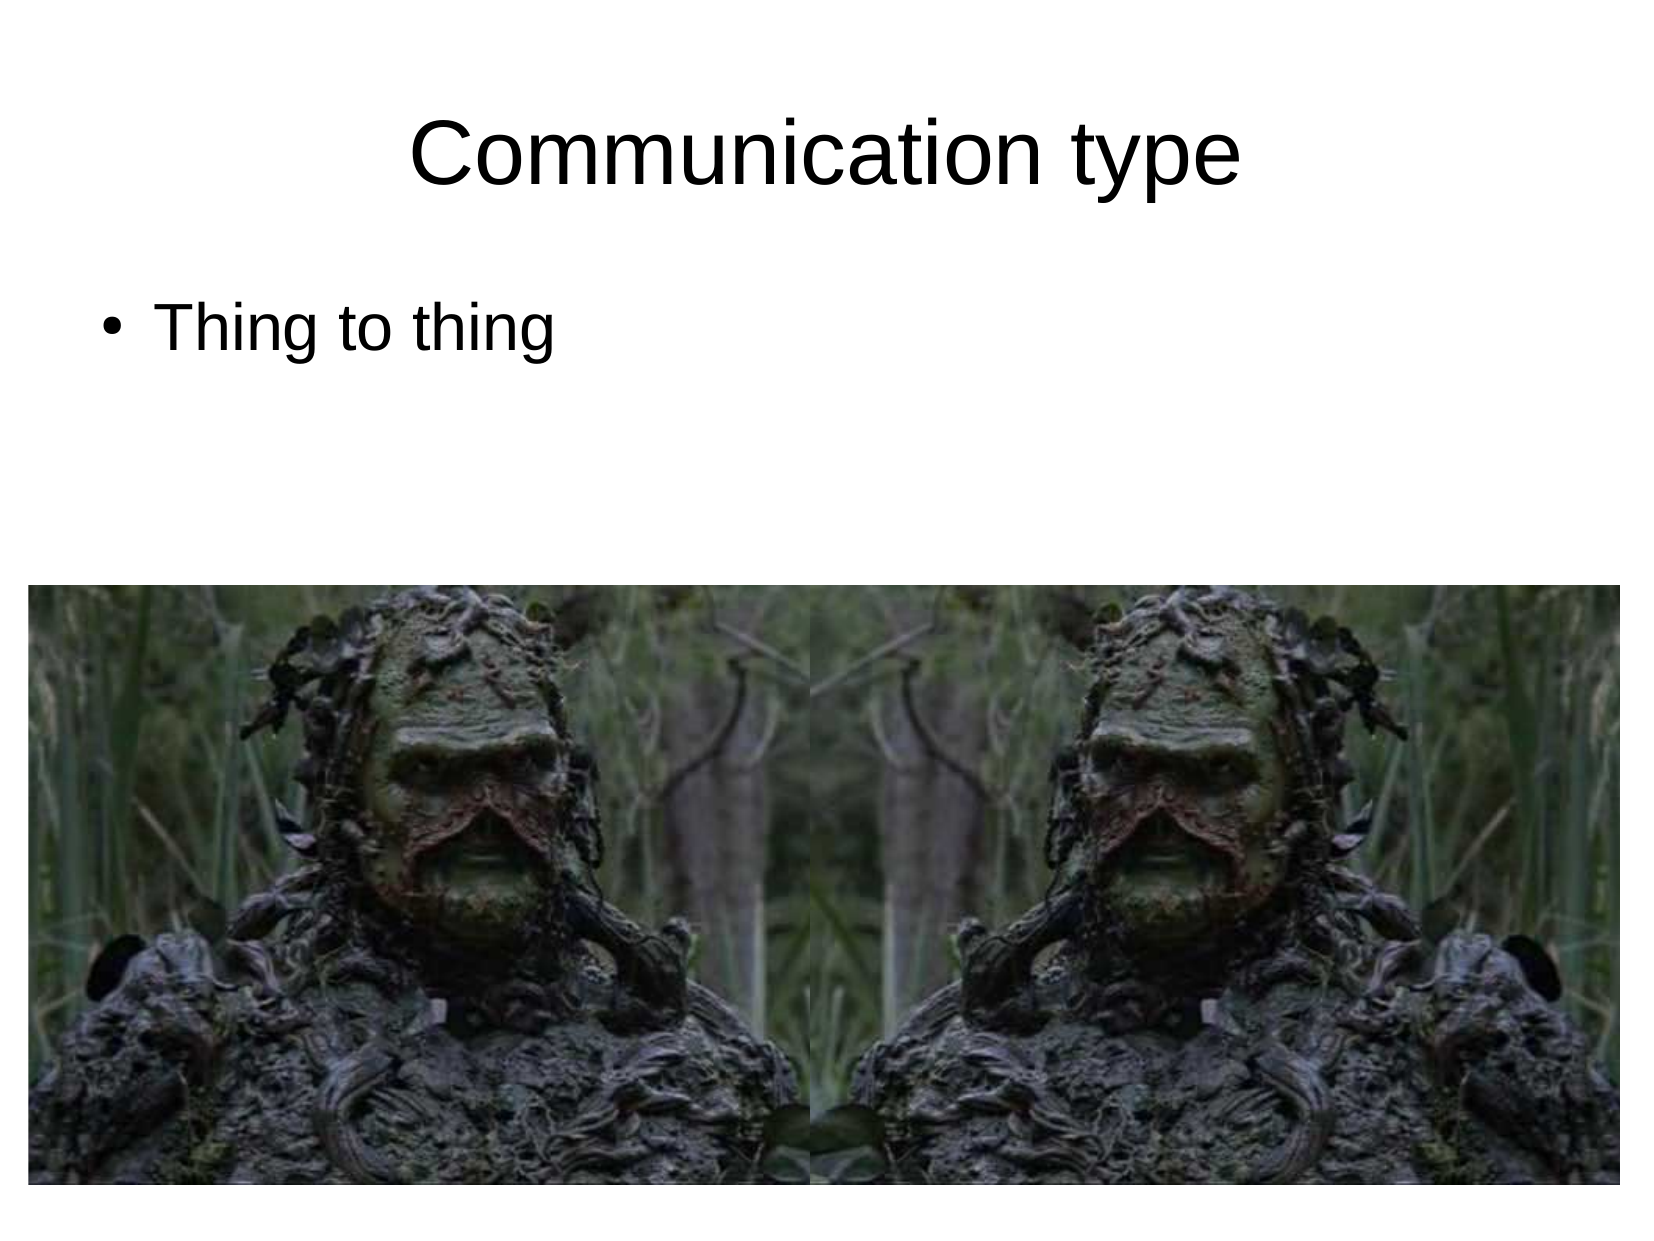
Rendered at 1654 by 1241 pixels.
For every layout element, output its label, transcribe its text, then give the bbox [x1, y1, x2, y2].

title Communication type [82, 49, 1571, 257]
picture [28, 585, 1620, 1186]
list Thing to thing [82, 290, 1571, 585]
